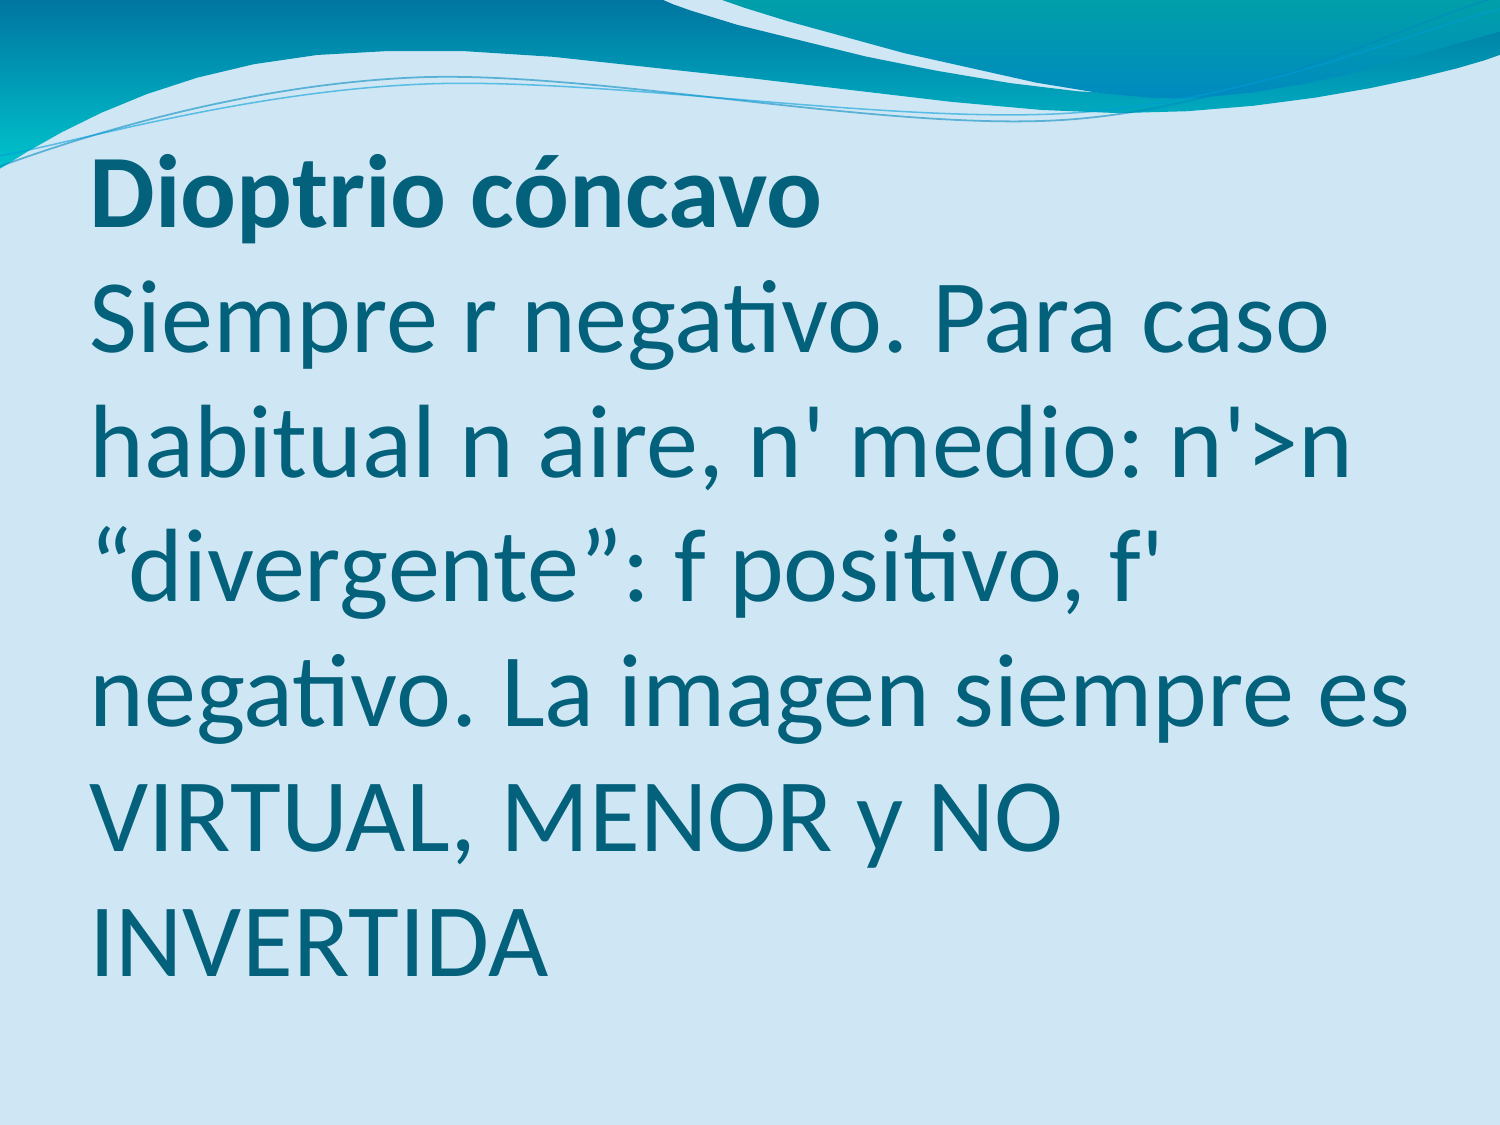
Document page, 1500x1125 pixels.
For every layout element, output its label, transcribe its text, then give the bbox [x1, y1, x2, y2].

title Dioptrio cóncavo Siempre r negativo. Para caso habitual n aire, n' medio: n'>n “divergente”: f positivo, f' negativo. La imagen siempre es VIRTUAL, MENOR y NO INVERTIDA [75, 115, 1500, 1047]
